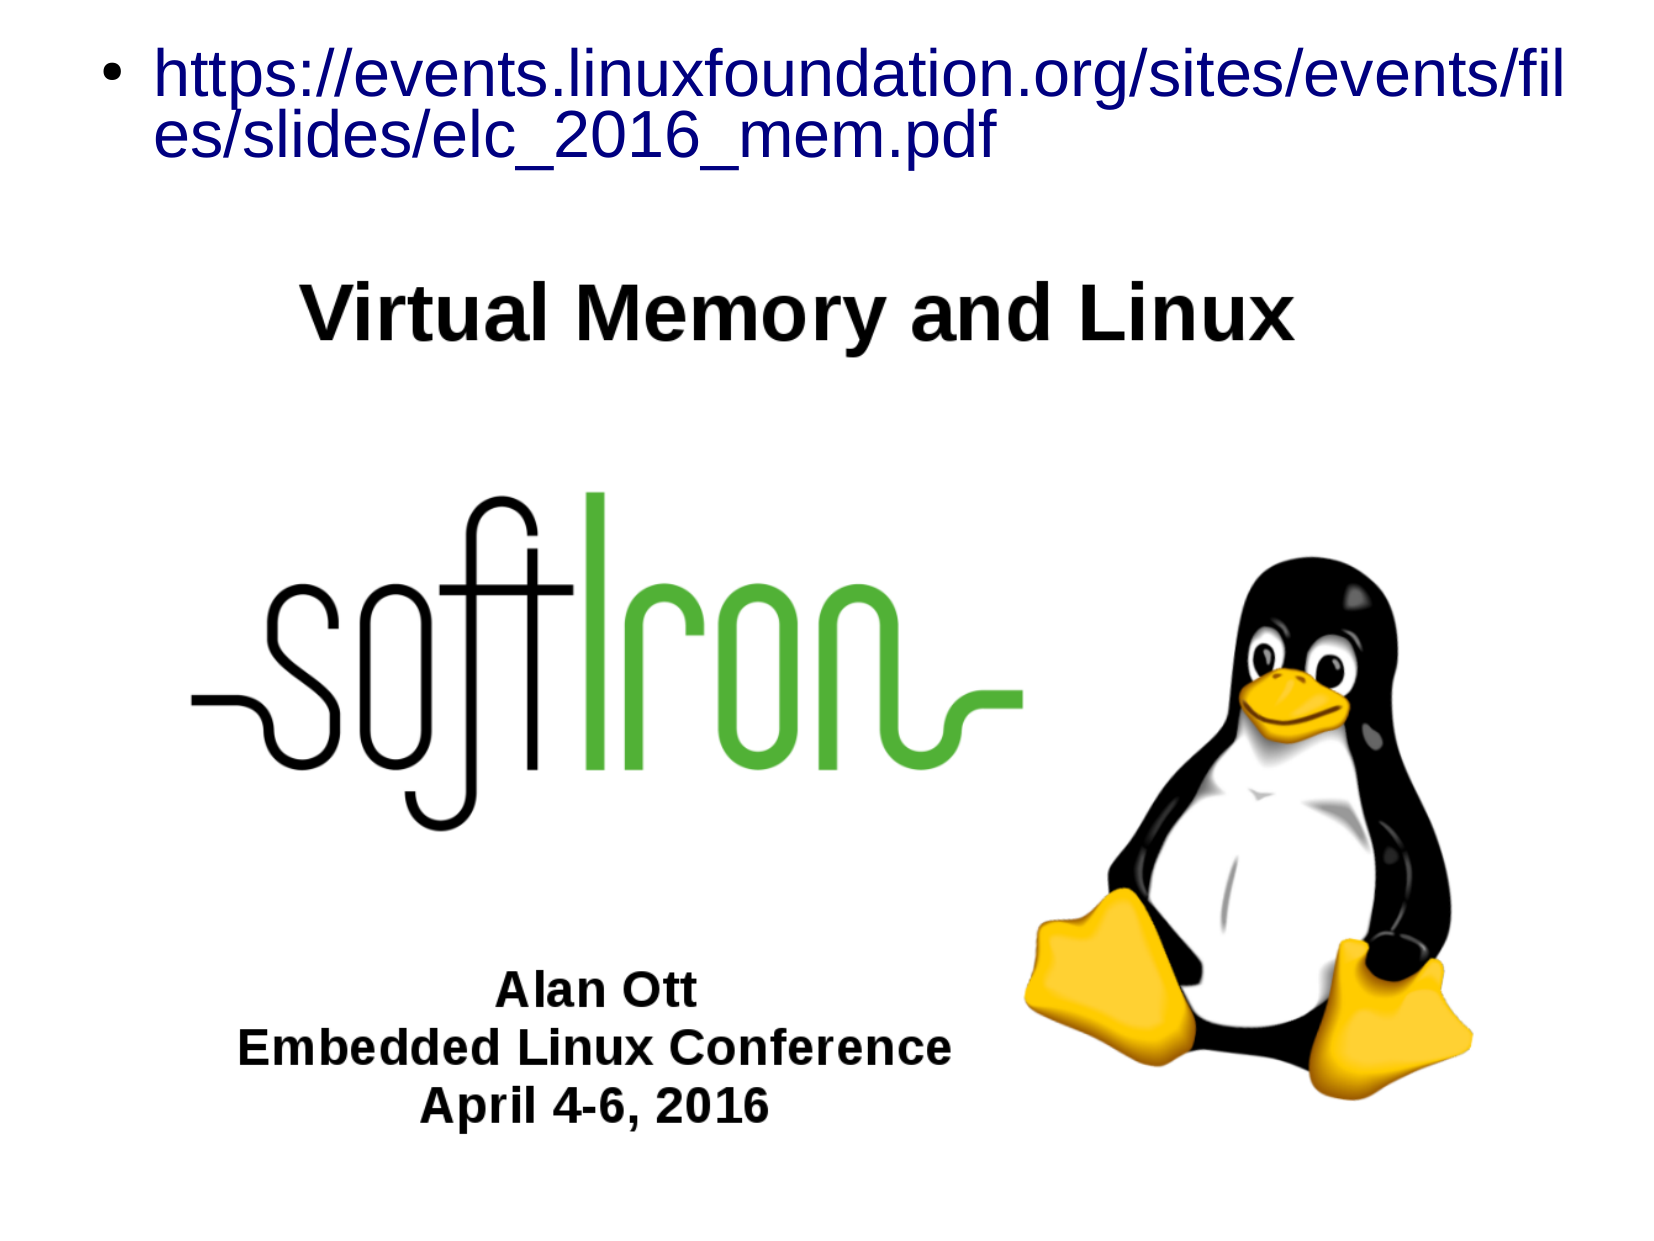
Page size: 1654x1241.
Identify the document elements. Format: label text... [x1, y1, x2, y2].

list https://events.linuxfoundation.org/sites/events/files/slides/elc_2016_mem.pdf [82, 36, 1571, 756]
picture [139, 217, 1486, 1156]
